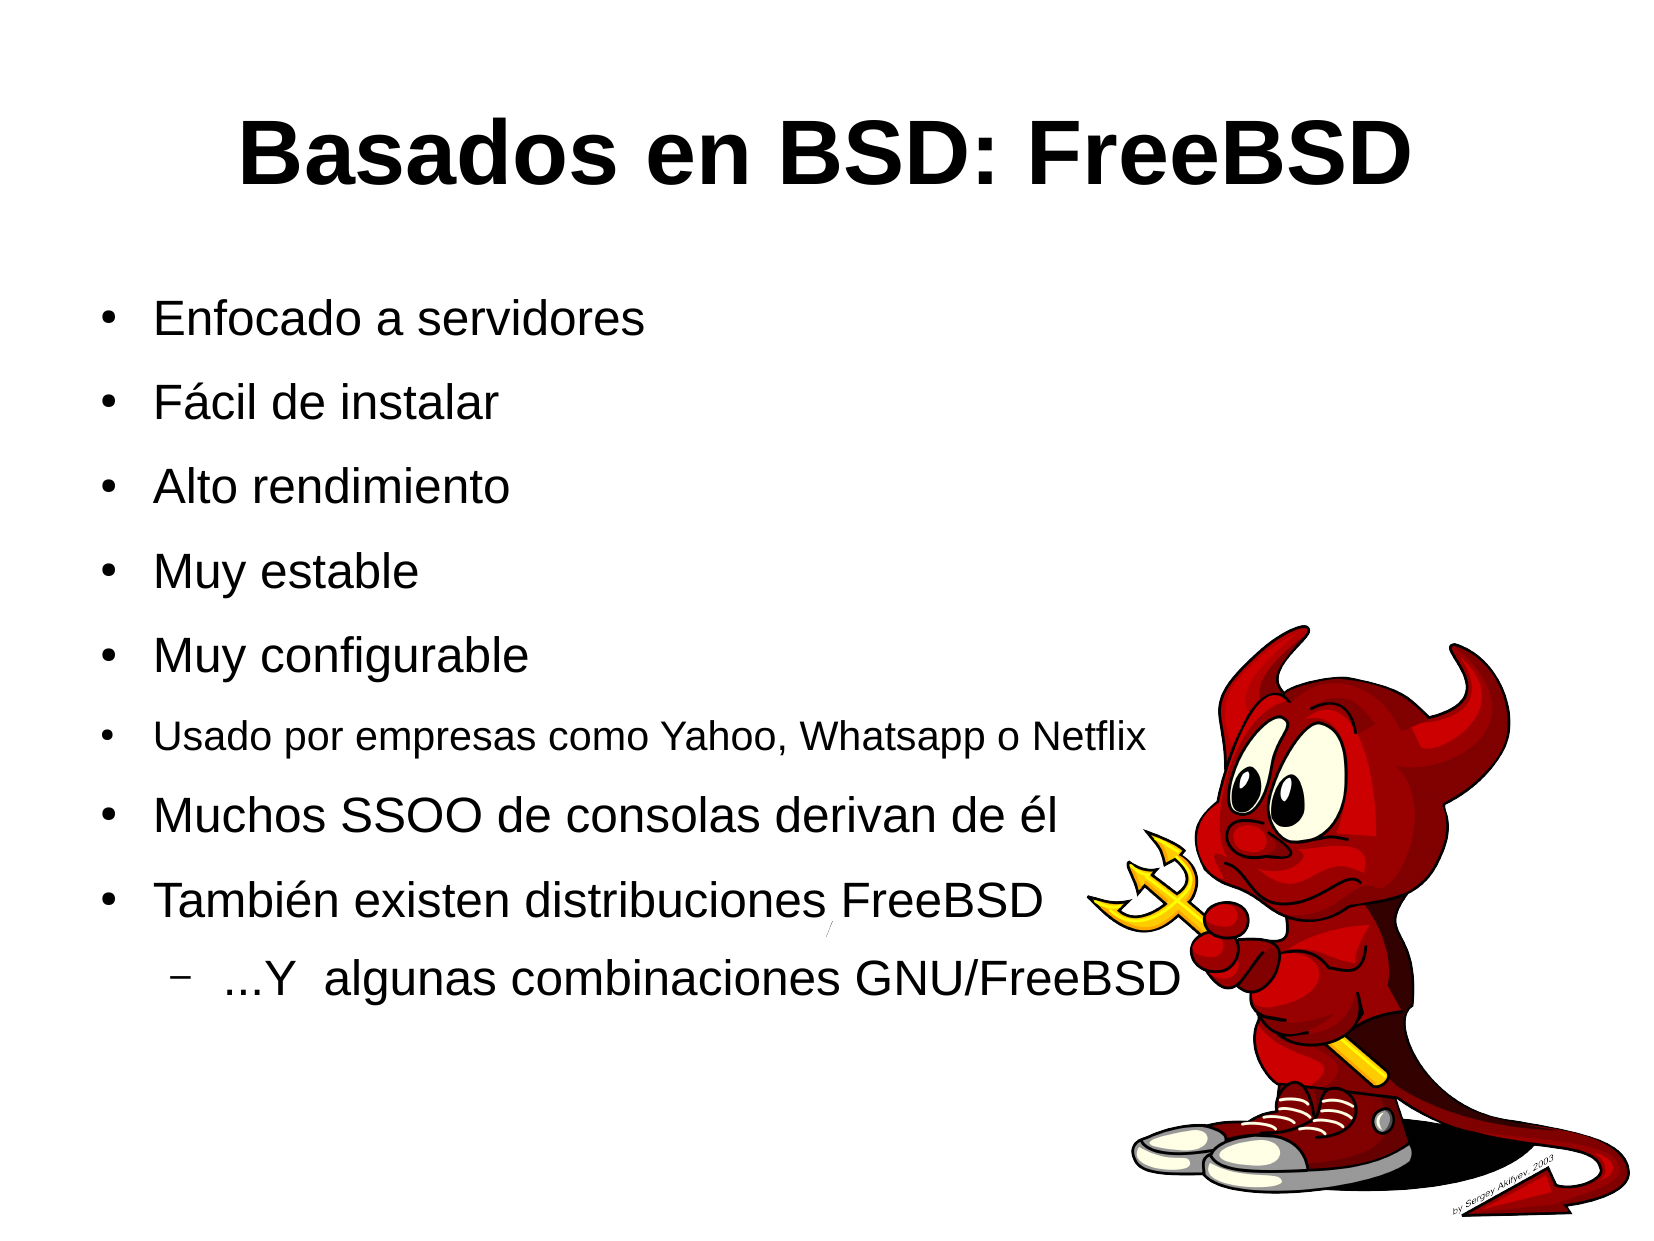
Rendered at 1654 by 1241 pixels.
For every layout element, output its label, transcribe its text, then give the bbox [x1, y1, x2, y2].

title Basados en BSD: FreeBSD [82, 49, 1571, 257]
list Enfocado a servidores Fácil de instalar Alto rendimiento Muy estable Muy configurable Usado por empresas como Yahoo, Whatsapp o Netflix Muchos SSOO de consolas derivan de él También existen distribuciones FreeBSD ...Y algunas combinaciones GNU/FreeBSD [82, 290, 1571, 1010]
picture [826, 625, 1630, 1217]
